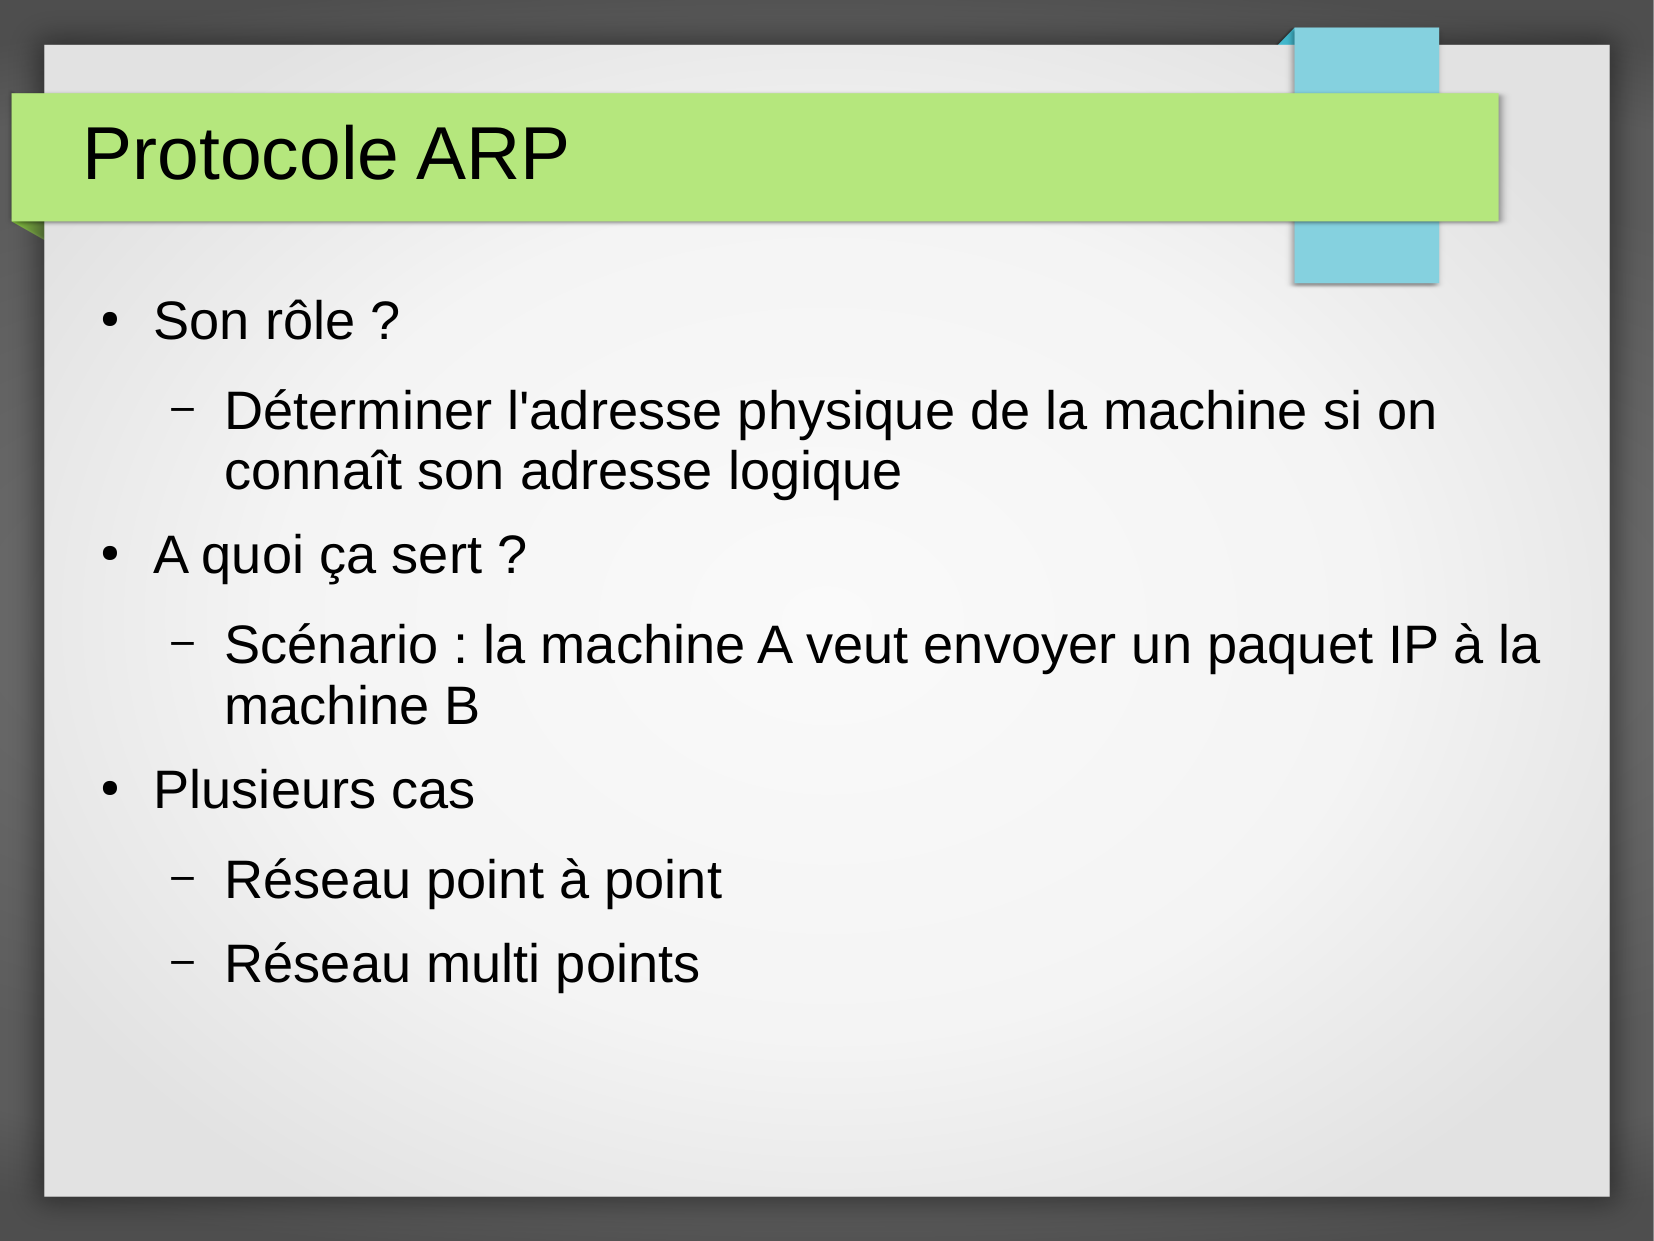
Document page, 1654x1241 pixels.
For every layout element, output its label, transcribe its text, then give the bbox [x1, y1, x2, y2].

title Protocole ARP [82, 94, 1264, 213]
picture [0, 0, 1654, 1241]
list Son rôle ? Déterminer l'adresse physique de la machine si on connaît son adresse logique A quoi ça sert ? Scénario : la machine A veut envoyer un paquet IP à la machine B Plusieurs cas Réseau point à point Réseau multi points [82, 290, 1571, 1158]
